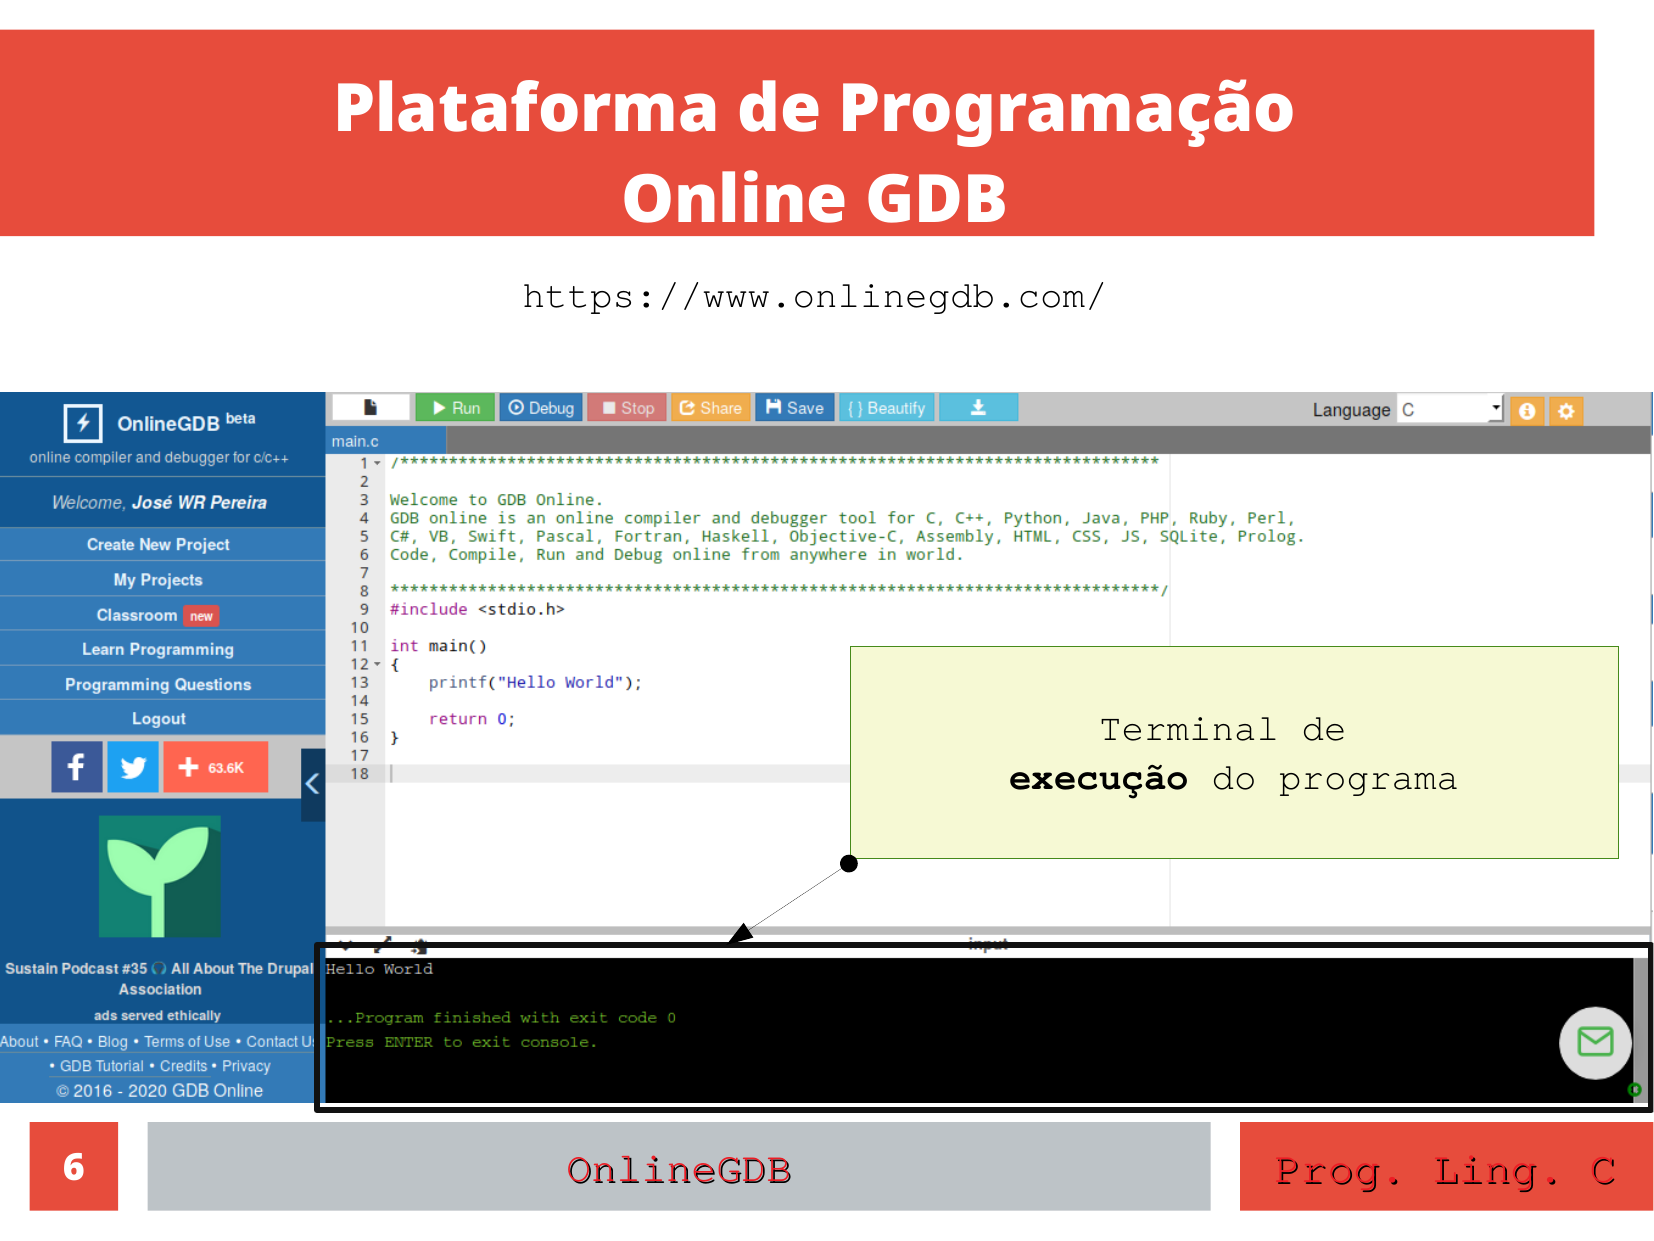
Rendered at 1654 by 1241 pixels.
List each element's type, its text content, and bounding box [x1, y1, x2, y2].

text_box Prog. Ling. C [1233, 1133, 1654, 1202]
title Plataforma de Programação Online GDB [283, 60, 1347, 243]
text_box Terminal de execução do programa [850, 646, 1619, 859]
text_box [316, 944, 1652, 1111]
picture [0, 392, 1653, 1103]
text_box OnlineGDB [197, 1133, 1162, 1199]
text_box https://www.onlinegdb.com/ [507, 264, 1123, 325]
